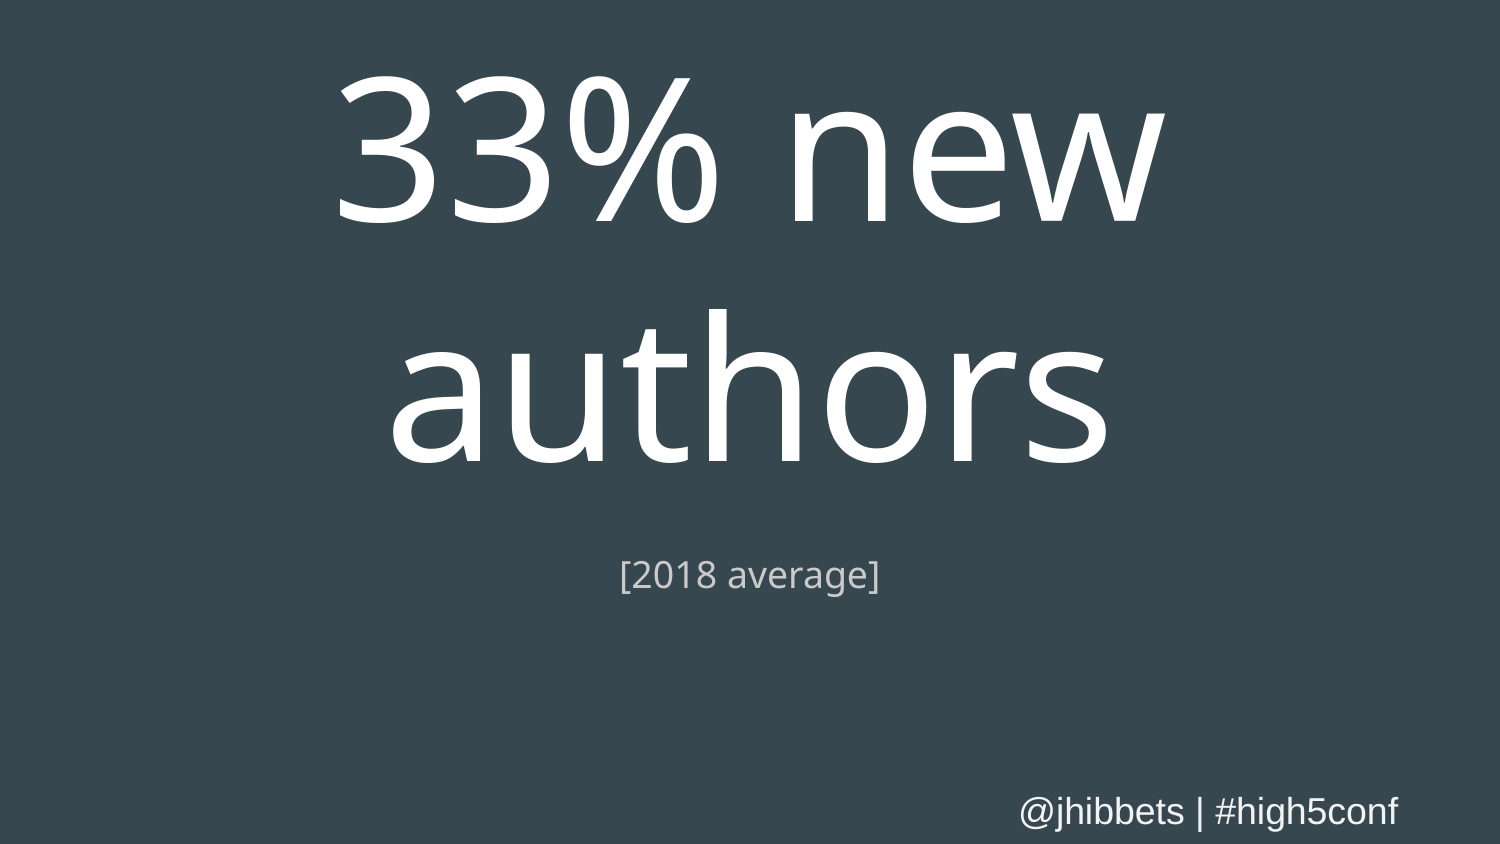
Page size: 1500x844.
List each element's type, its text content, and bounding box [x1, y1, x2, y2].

list [2018 average] [51, 529, 1449, 743]
title 33% new authors [51, 205, 1449, 517]
